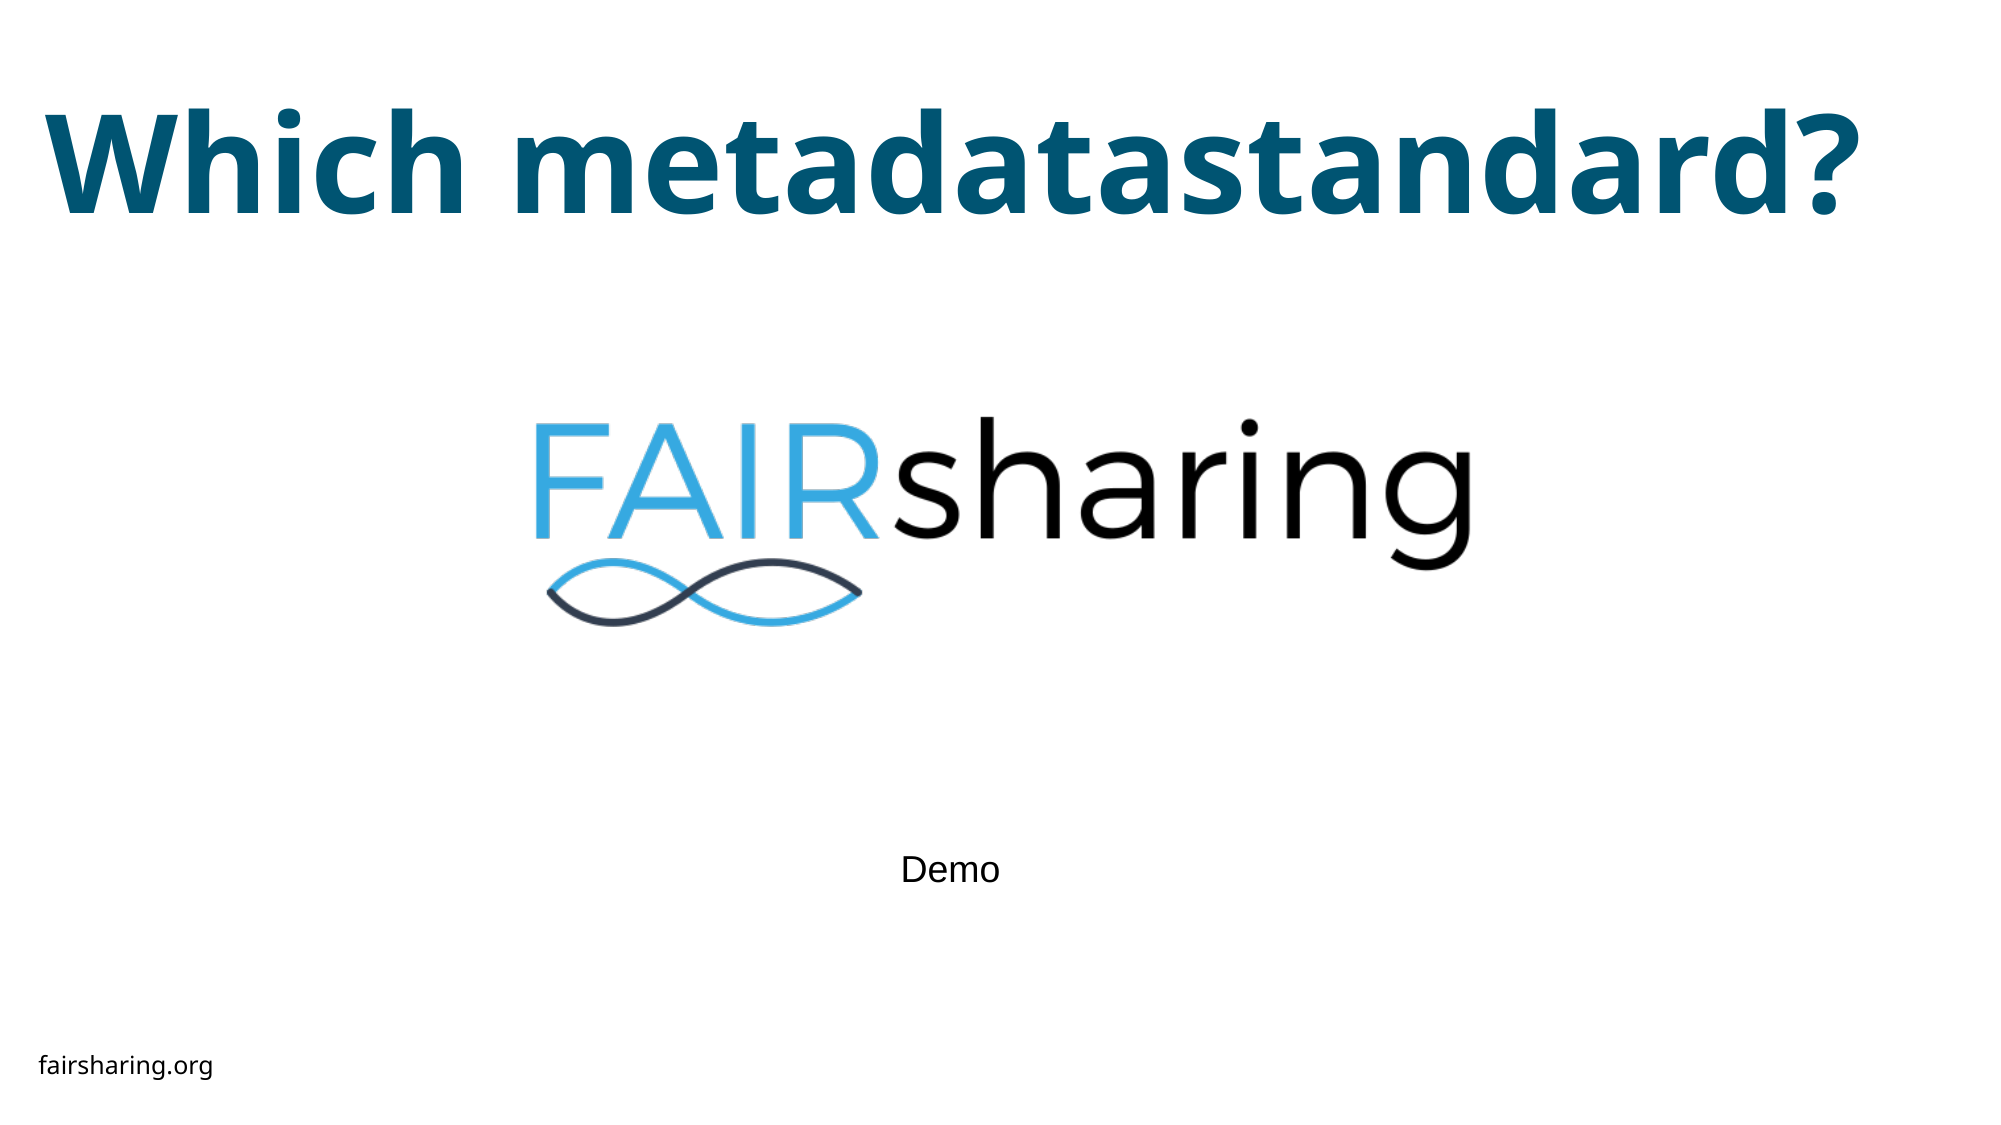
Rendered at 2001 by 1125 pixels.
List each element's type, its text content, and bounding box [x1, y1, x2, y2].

text_box Demo [885, 840, 1016, 898]
text_box Which metadatastandard? [30, 59, 1725, 212]
text_box fairsharing.org [23, 1040, 205, 1106]
picture [460, 359, 1515, 656]
